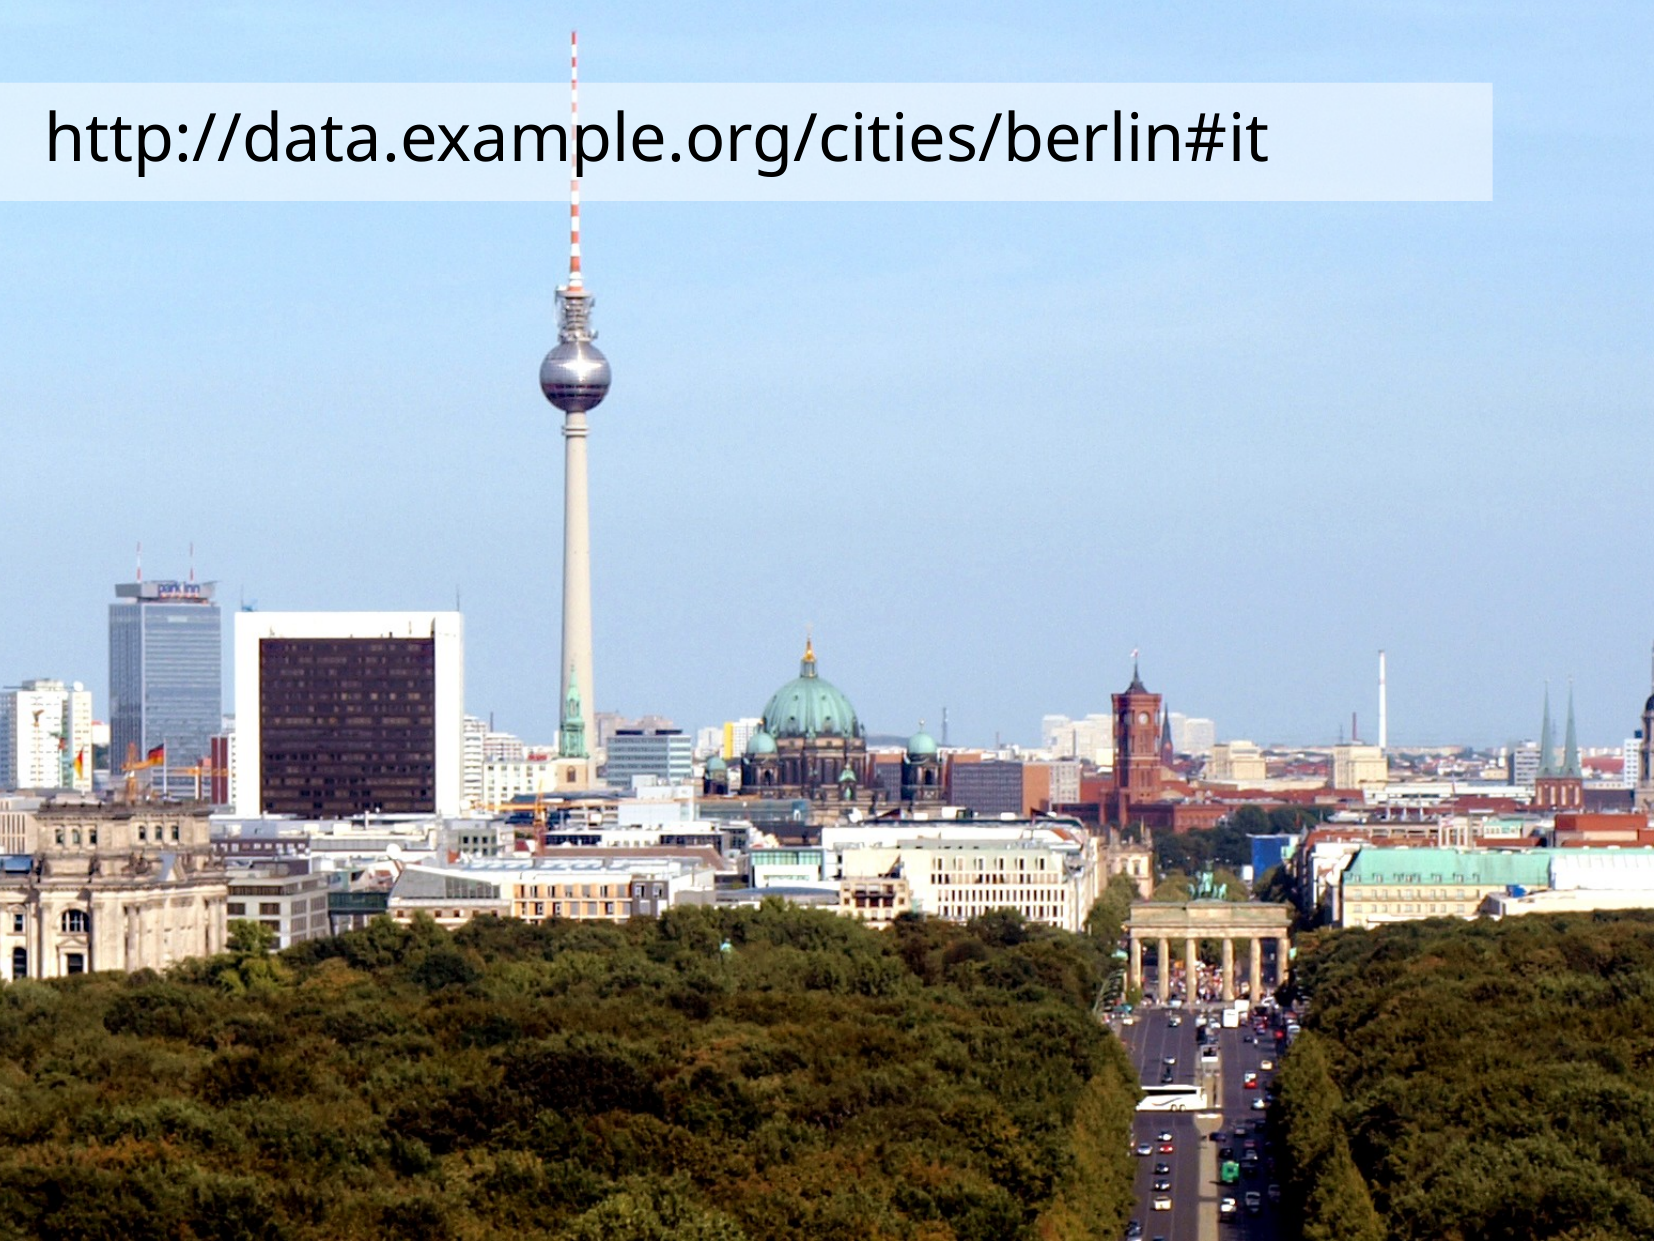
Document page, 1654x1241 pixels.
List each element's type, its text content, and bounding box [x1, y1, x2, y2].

text_box http://data.example.org/cities/berlin#it [30, 82, 1493, 191]
text_box [0, 82, 1493, 201]
picture [0, 0, 1654, 1241]
